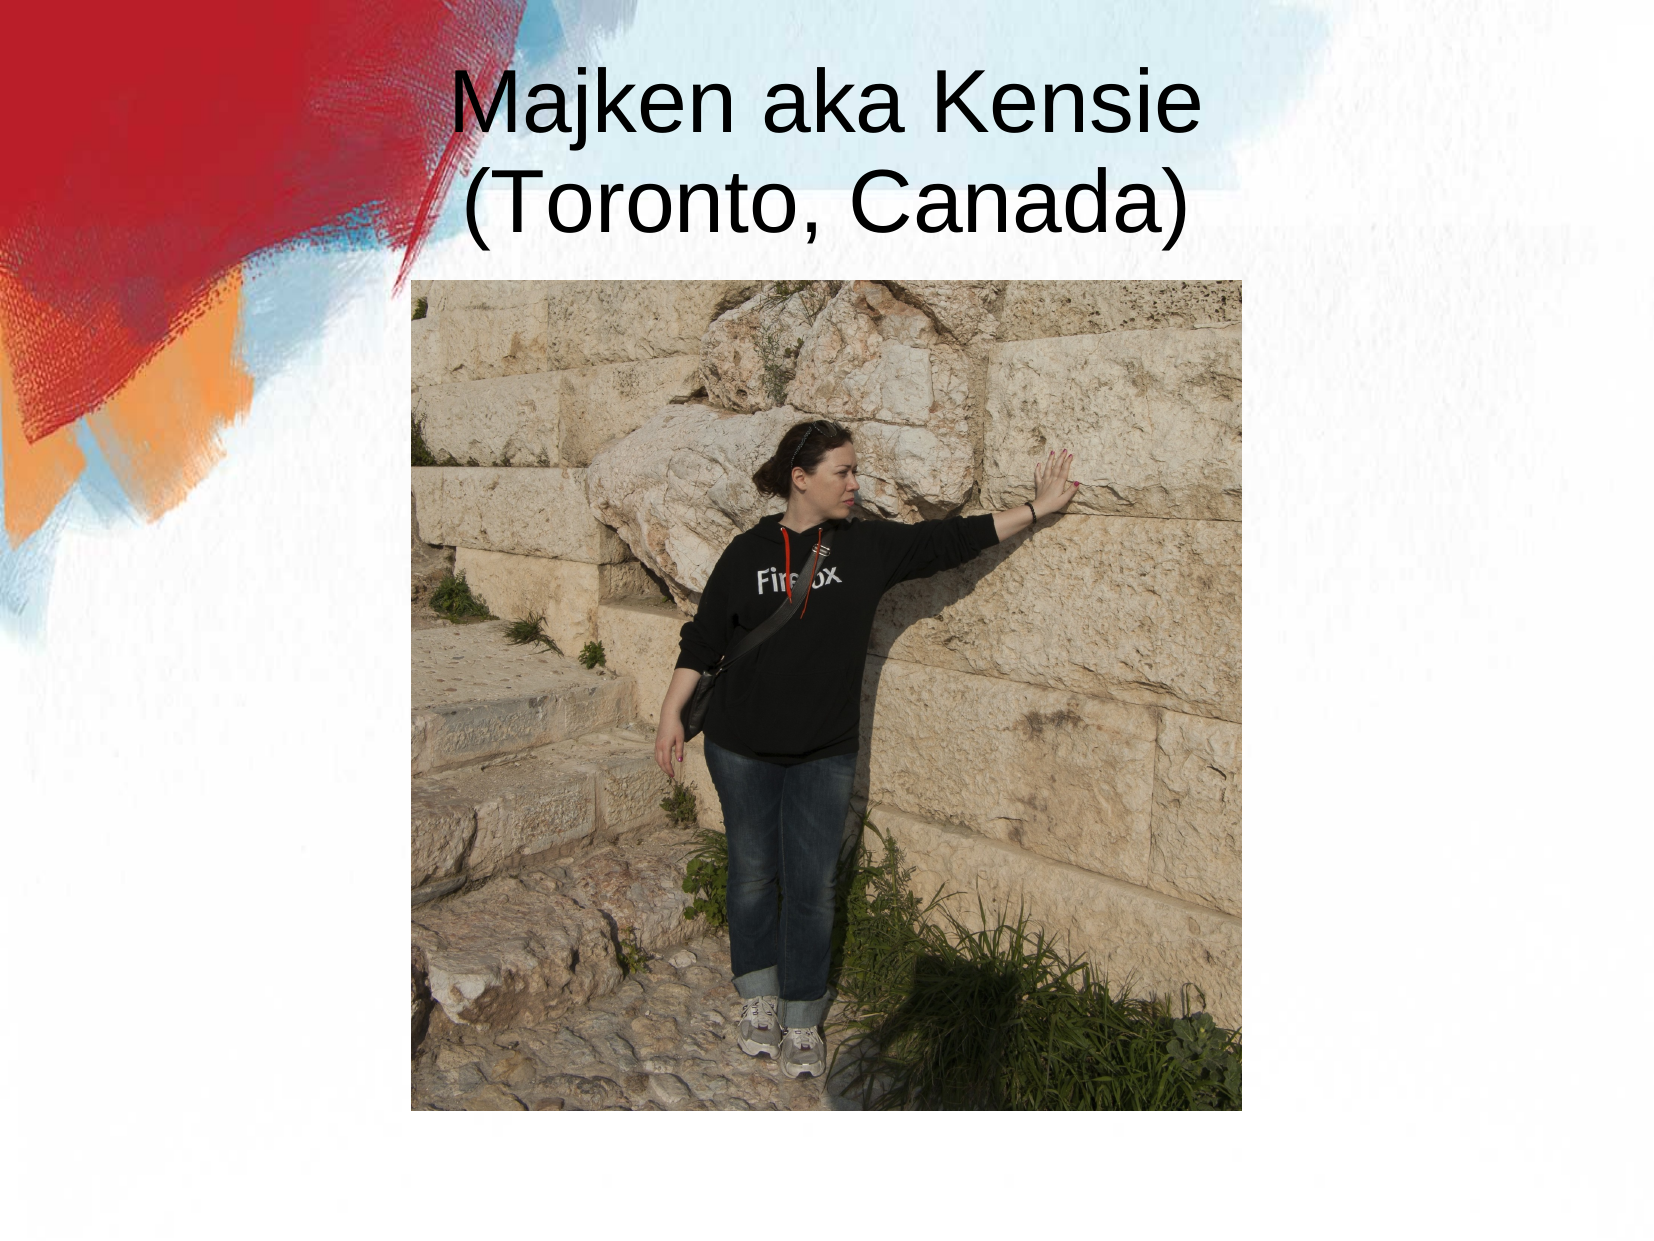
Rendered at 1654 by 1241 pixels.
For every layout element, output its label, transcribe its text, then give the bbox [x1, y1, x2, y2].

title Majken aka Kensie (Toronto, Canada) [82, 49, 1571, 257]
picture [0, 0, 1654, 1241]
